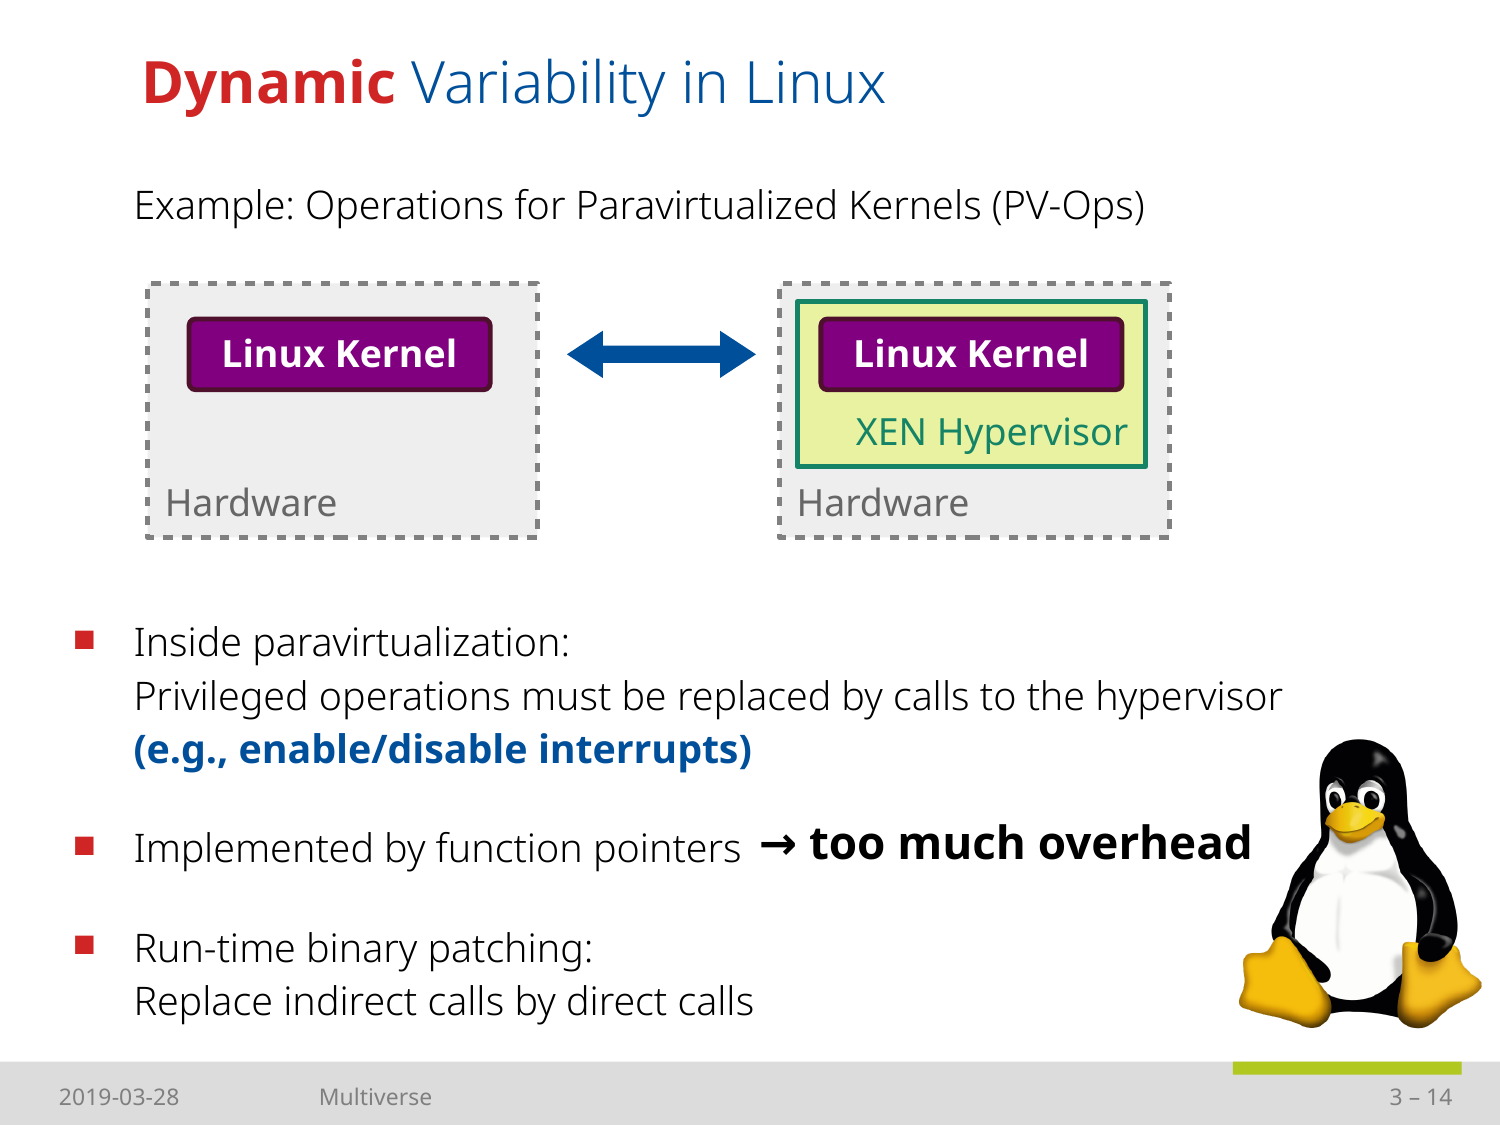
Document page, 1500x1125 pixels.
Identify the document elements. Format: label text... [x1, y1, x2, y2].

text_box Hardware [779, 283, 1170, 538]
text_box Hardware [147, 283, 538, 538]
text_box XEN Hypervisor [797, 301, 1146, 467]
title Dynamic Variability in Linux [141, 41, 1223, 101]
picture [1222, 720, 1495, 1041]
list Example: Operations for Paravirtualized Kernels (PV-Ops) Inside paravirtualization: Privileged operations must be replaced by calls to the hypervisor (e.g., enable/disable interrupts) Implemented by function pointers Run-time binary patching: Replace indirect calls by direct calls [57, 177, 1430, 1028]
text_box → too much overhead [744, 803, 1184, 864]
text_box Linux Kernel [188, 318, 491, 390]
text_box Linux Kernel [820, 318, 1123, 390]
text_box [566, 330, 756, 379]
